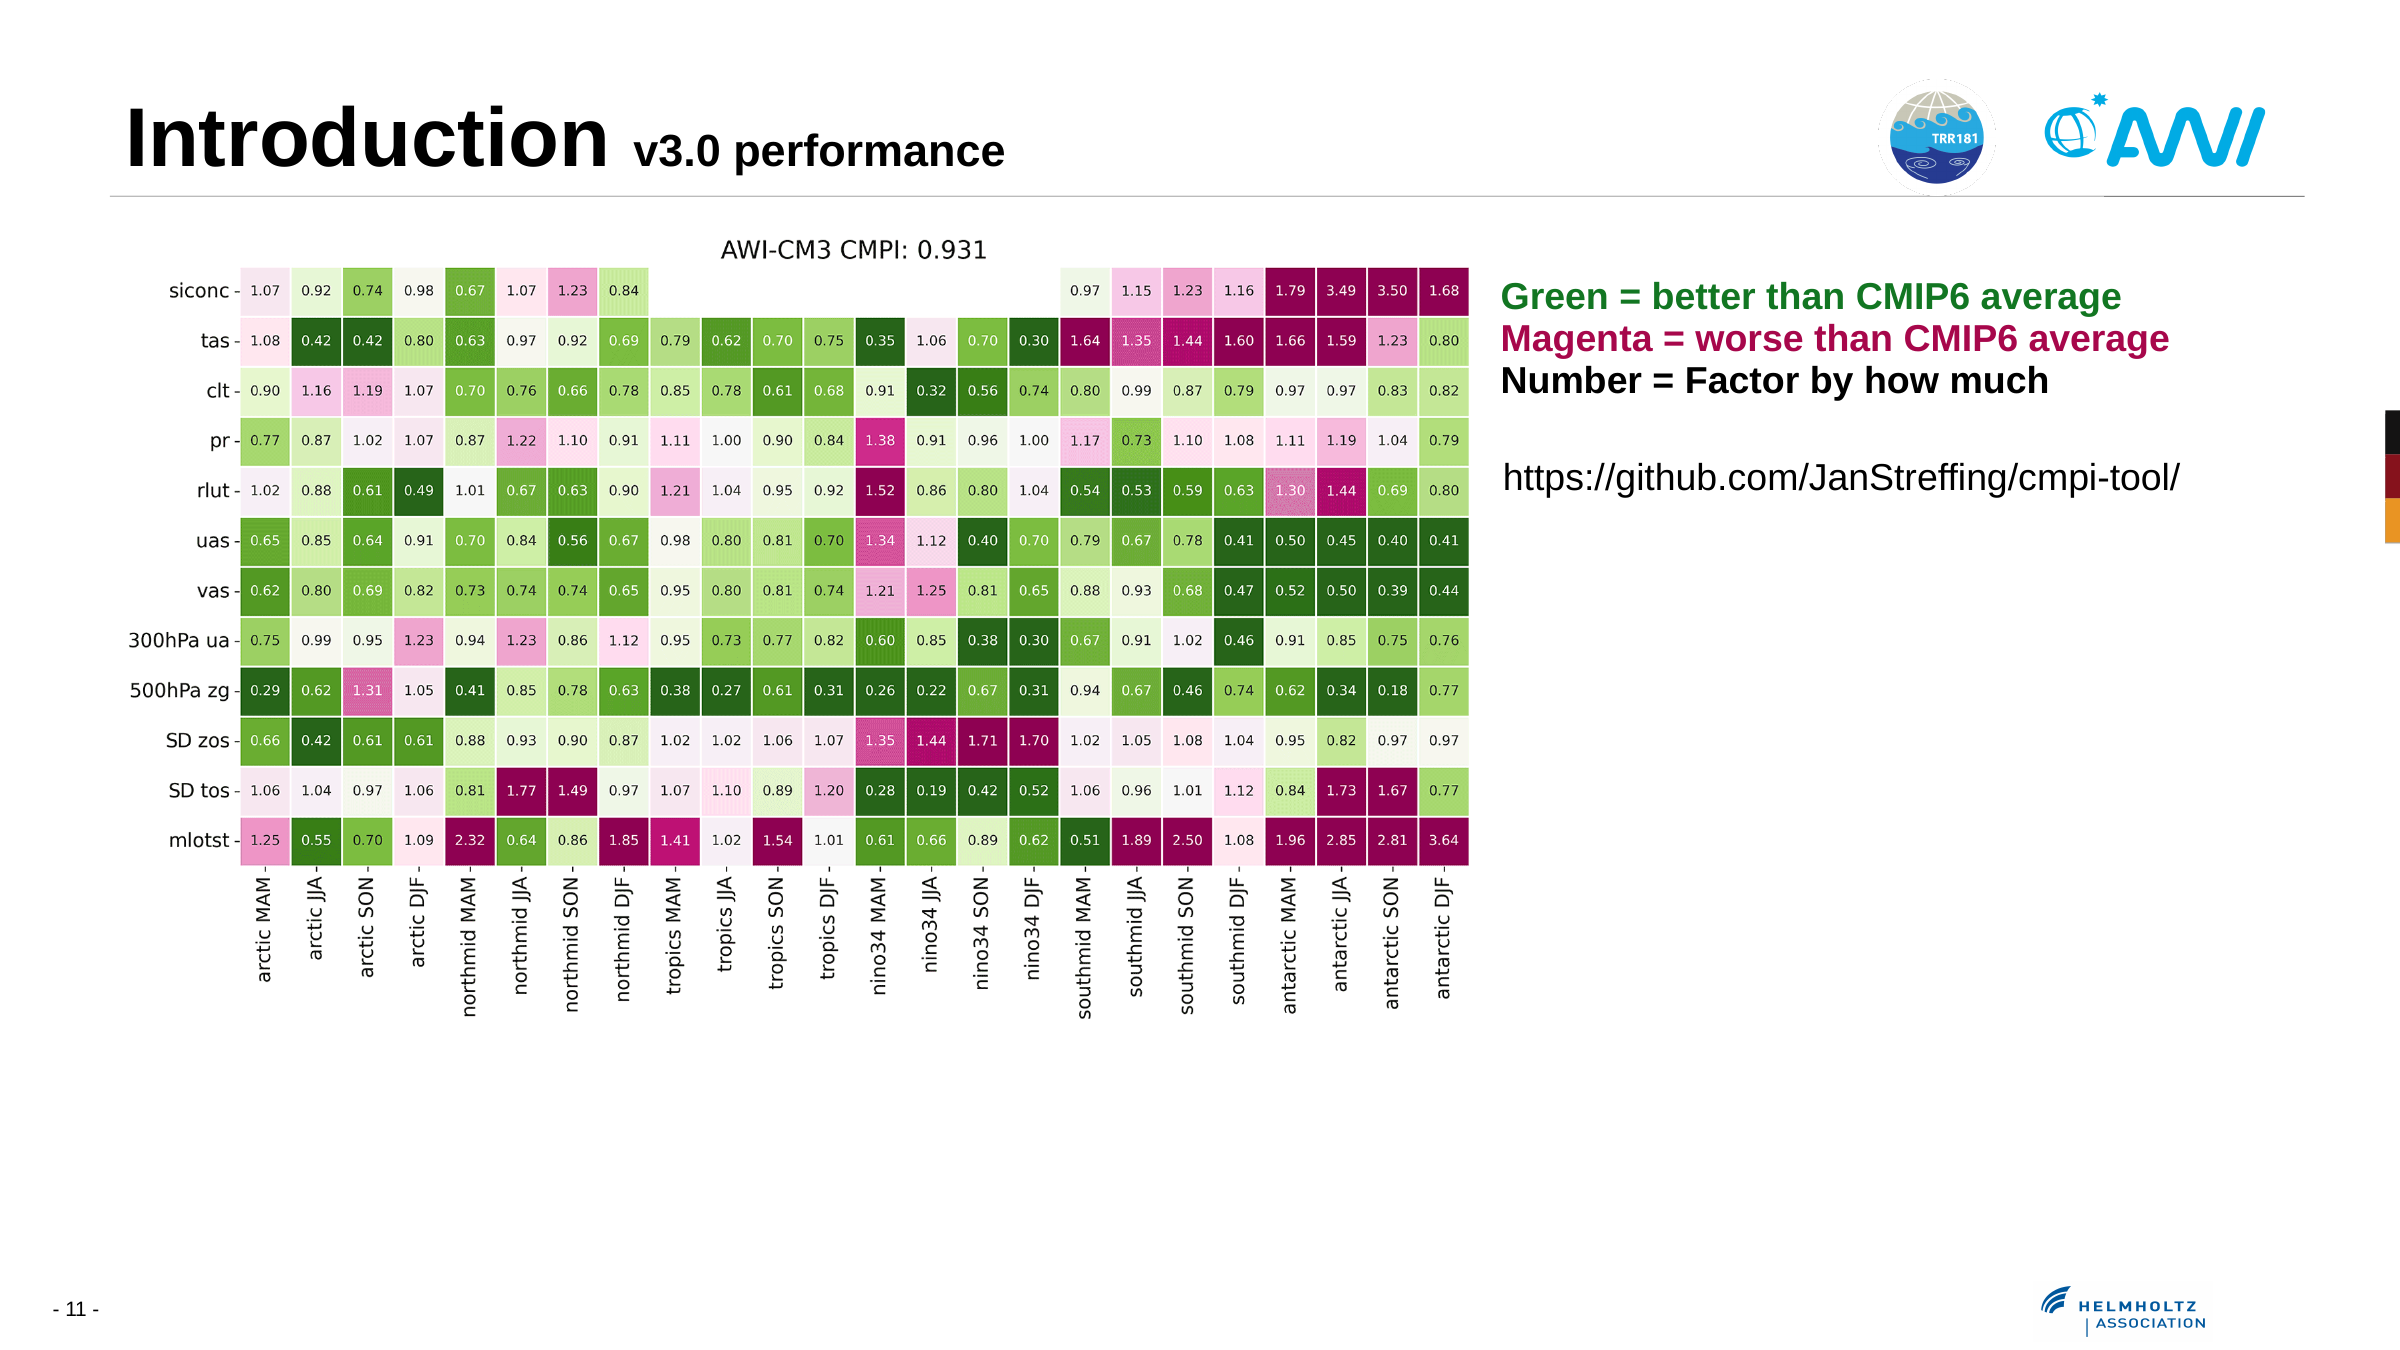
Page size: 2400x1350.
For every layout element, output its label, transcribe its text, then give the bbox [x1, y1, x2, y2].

text_box Green = better than CMIP6 average Magenta = worse than CMIP6 average Number = Factor by how much [1485, 226, 2400, 497]
text_box Introduction v3.0 performance [110, 75, 2297, 195]
text_box https://github.com/JanStreffing/cmpi-tool/ [1488, 448, 2221, 548]
picture [105, 228, 1480, 1030]
picture [2033, 1281, 2213, 1342]
